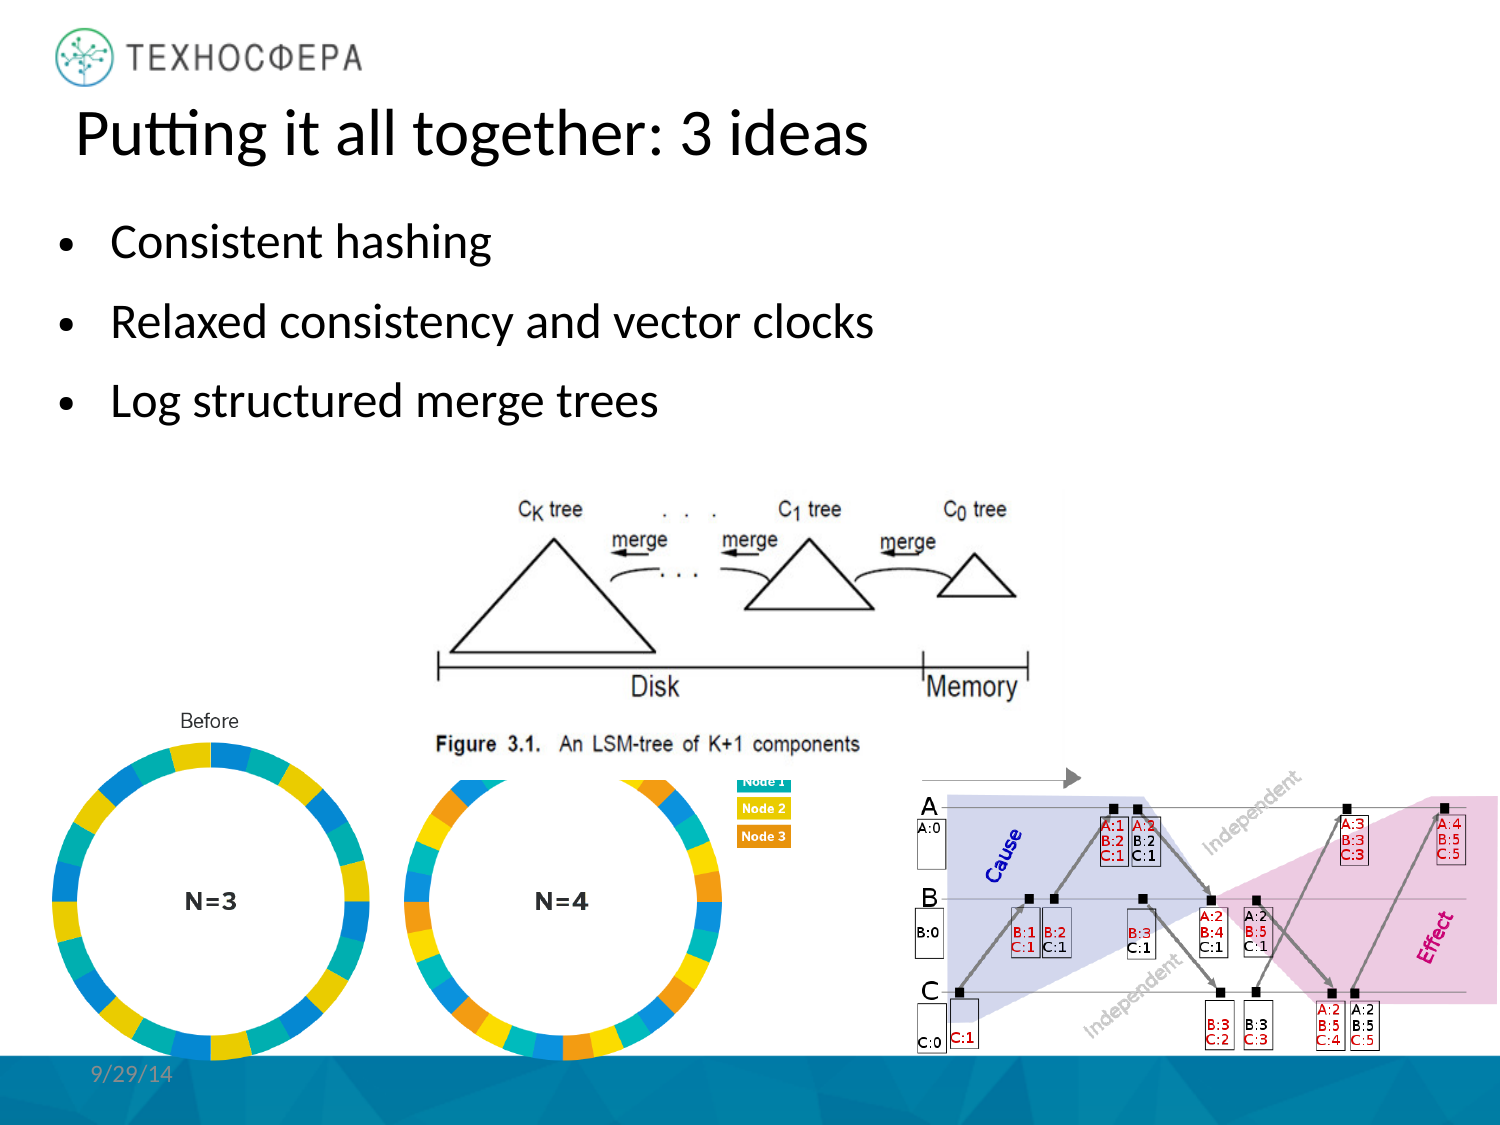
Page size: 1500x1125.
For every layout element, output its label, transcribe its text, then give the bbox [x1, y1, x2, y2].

picture [0, 0, 1500, 1060]
title Putting it all together: 3 ideas [75, 45, 1425, 233]
list Consistent hashing Relaxed consistency and vector clocks Log structured merge trees [39, 221, 1390, 571]
